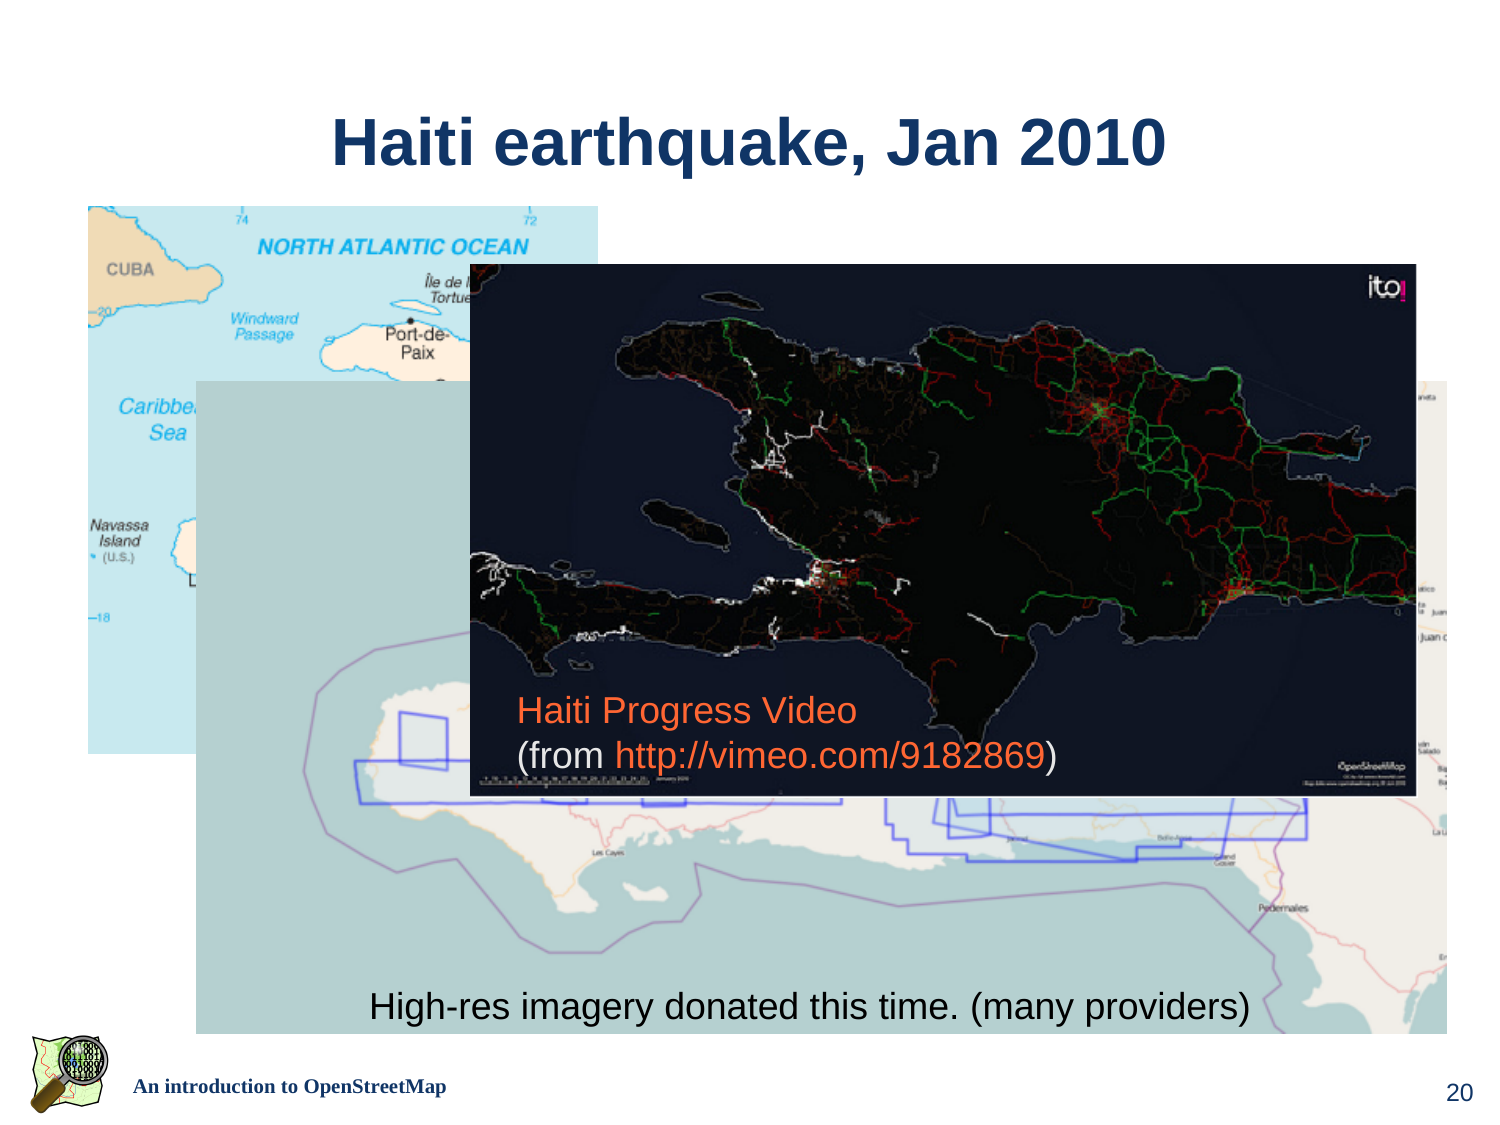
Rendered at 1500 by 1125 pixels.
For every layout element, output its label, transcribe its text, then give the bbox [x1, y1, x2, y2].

text_box Haiti Progress Video (from http://vimeo.com/9182869) [501, 679, 1073, 784]
picture [88, 206, 1447, 1034]
text_box High-res imagery donated this time. (many providers) [354, 974, 1266, 1035]
title Haiti earthquake, Jan 2010 [74, 44, 1425, 233]
picture [29, 1033, 110, 1114]
